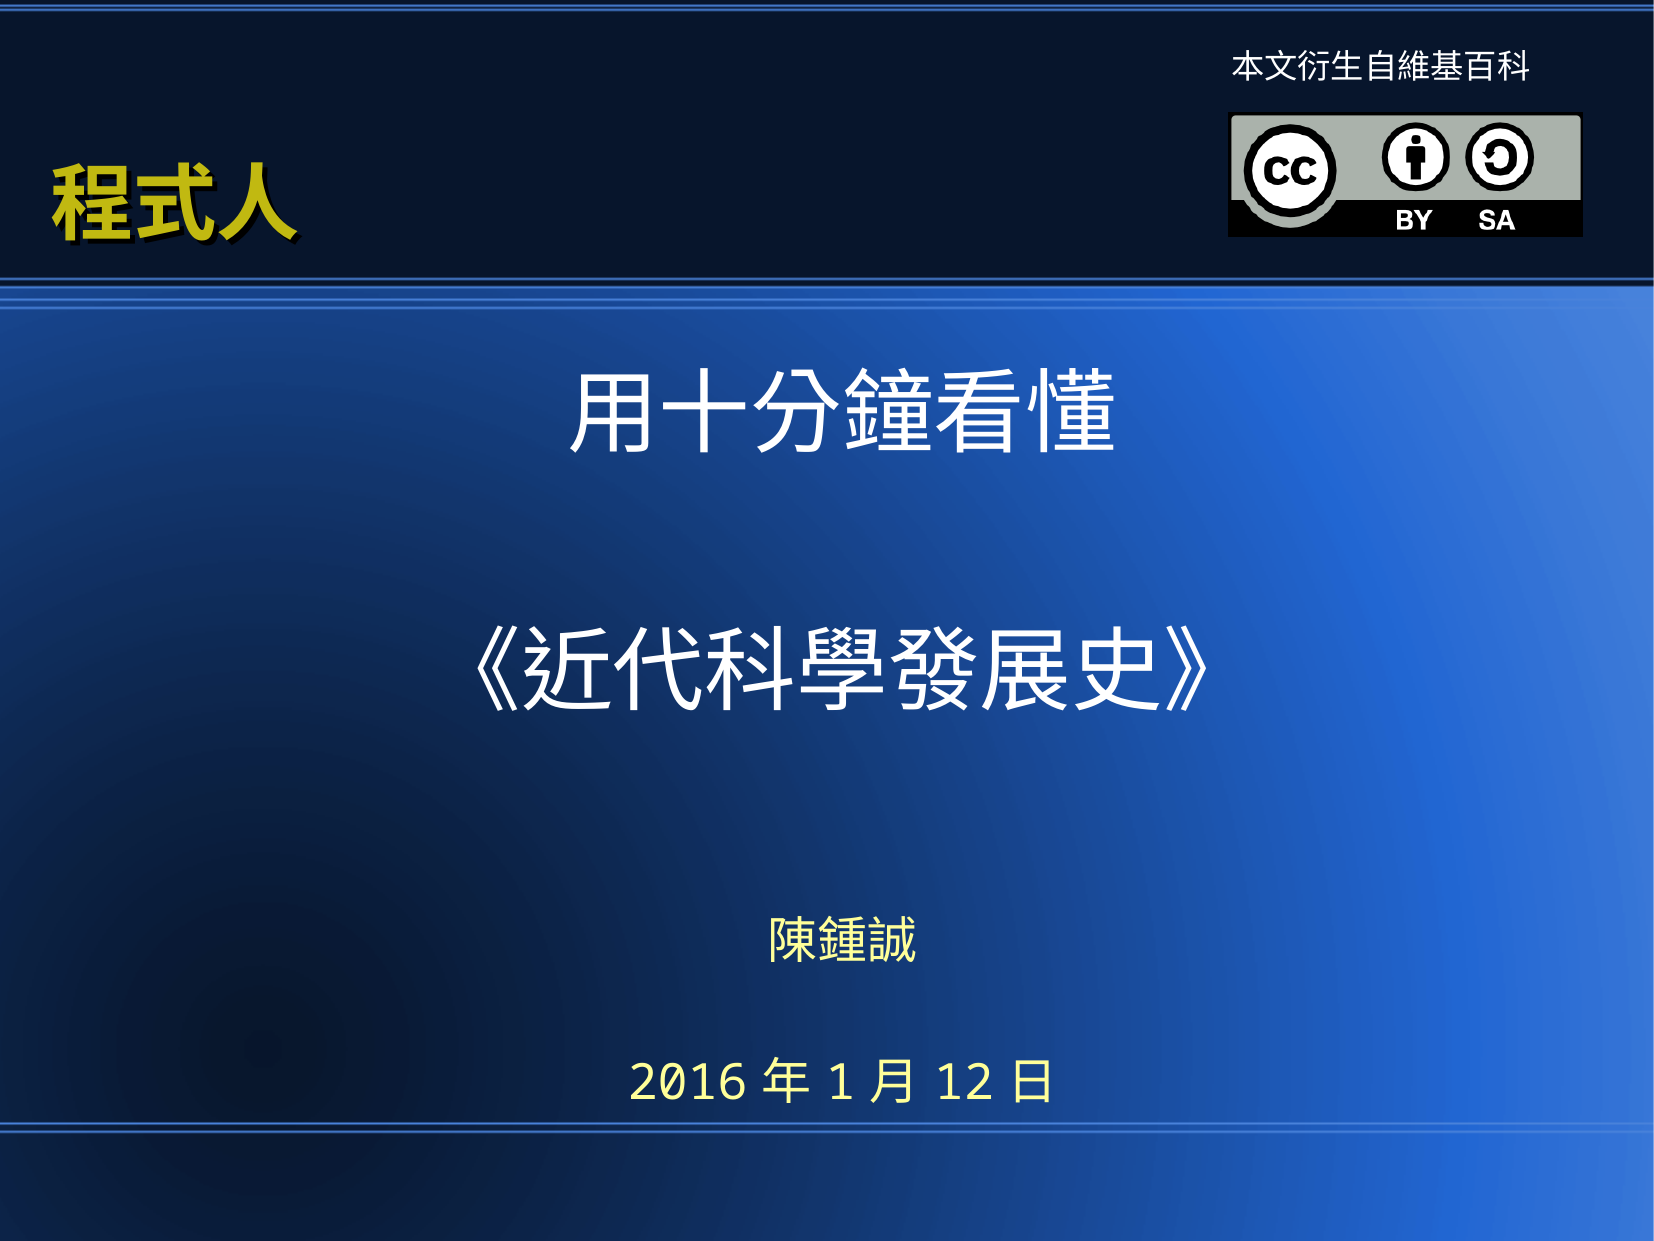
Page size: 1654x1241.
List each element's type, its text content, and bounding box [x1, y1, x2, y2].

text_box 本文衍生自維基百科 [1216, 32, 1622, 95]
subtitle 用十分鐘看懂 《近代科學發展史》 陳鍾誠 2016年1月12日 [59, 326, 1626, 1127]
picture [0, 0, 1654, 1241]
text_box 程式人 [35, 129, 378, 325]
